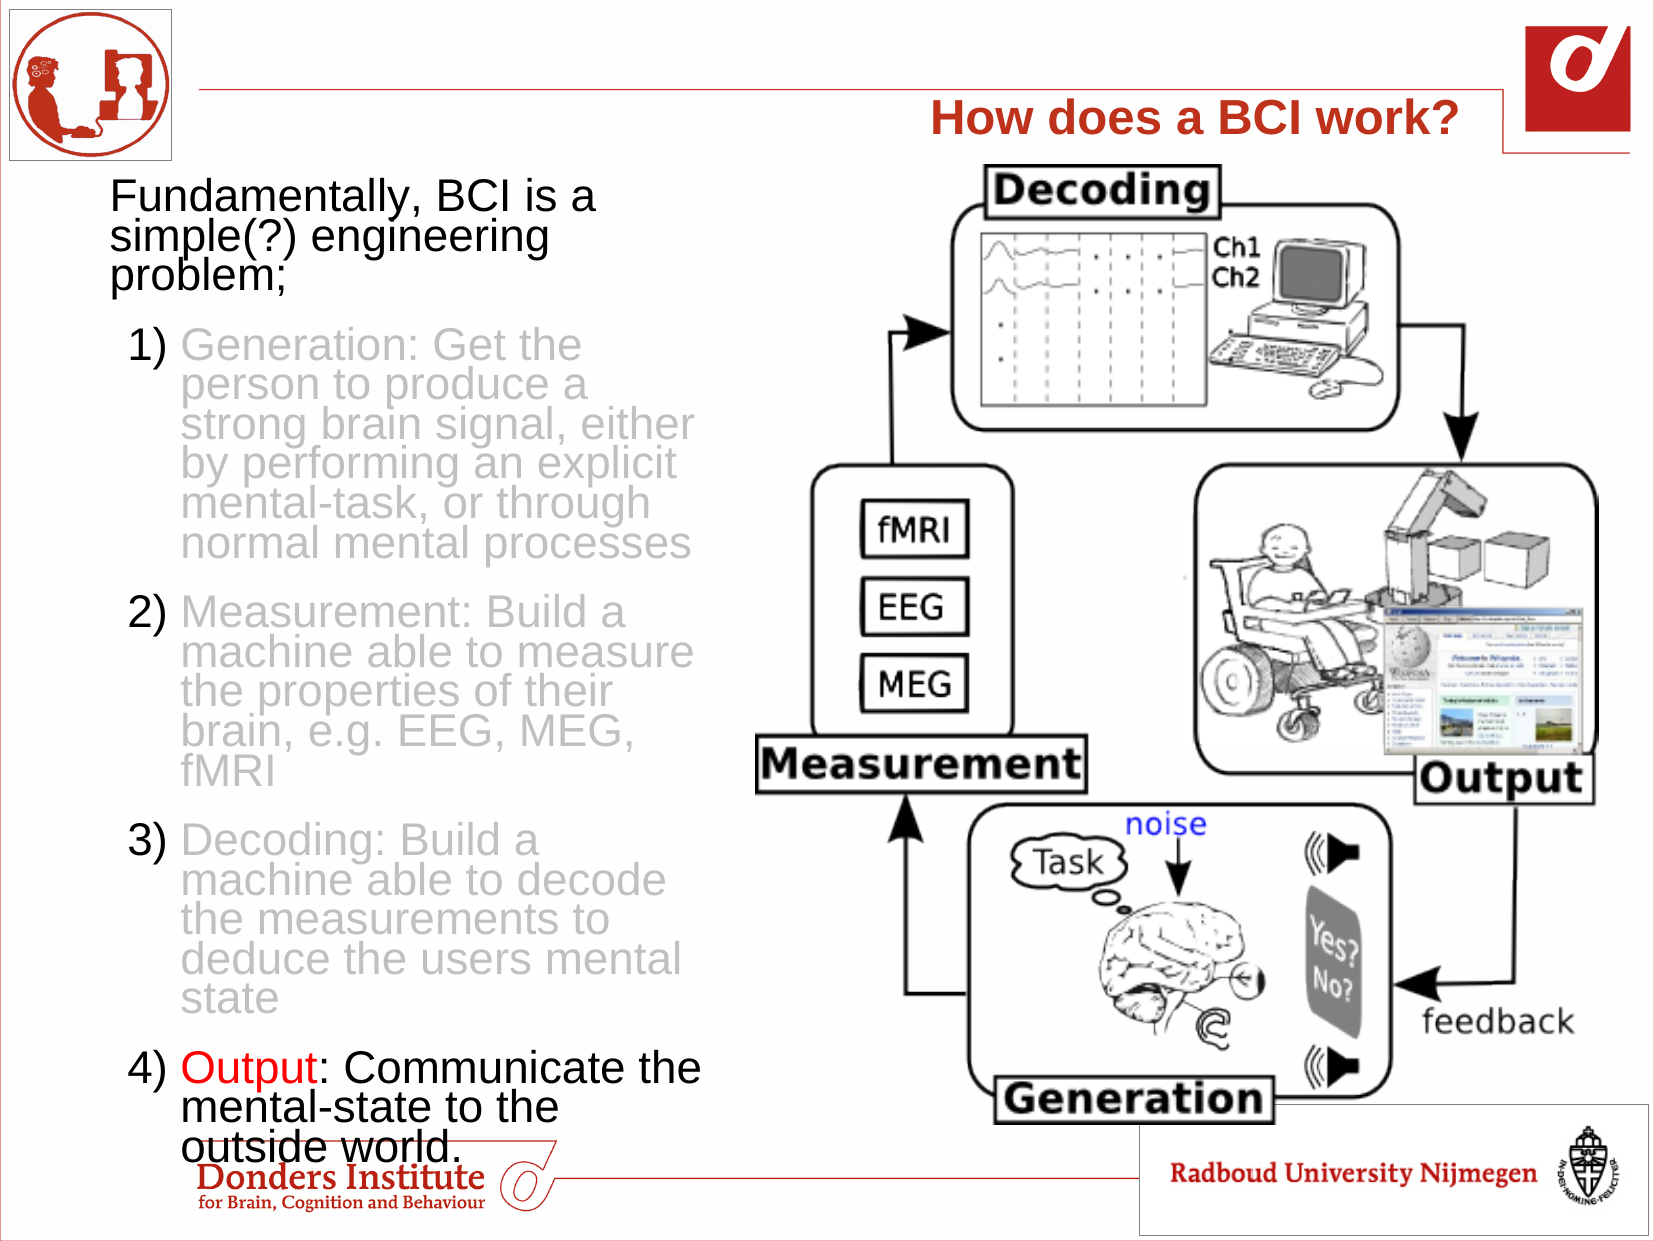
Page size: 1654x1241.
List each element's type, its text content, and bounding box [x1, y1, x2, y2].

picture [0, 0, 1654, 1241]
list Fundamentally, BCI is a simple(?) engineering problem; Generation: Get the person to produce a strong brain signal, either by performing an explicit mental-task, or through normal mental processes Measurement: Build a machine able to measure the properties of their brain, e.g. EEG, MEG, fMRI Decoding: Build a machine able to decode the measurements to deduce the users mental state Output: Communicate the mental-state to the outside world. [109, 180, 721, 1134]
title How does a BCI work? [930, 63, 1571, 164]
